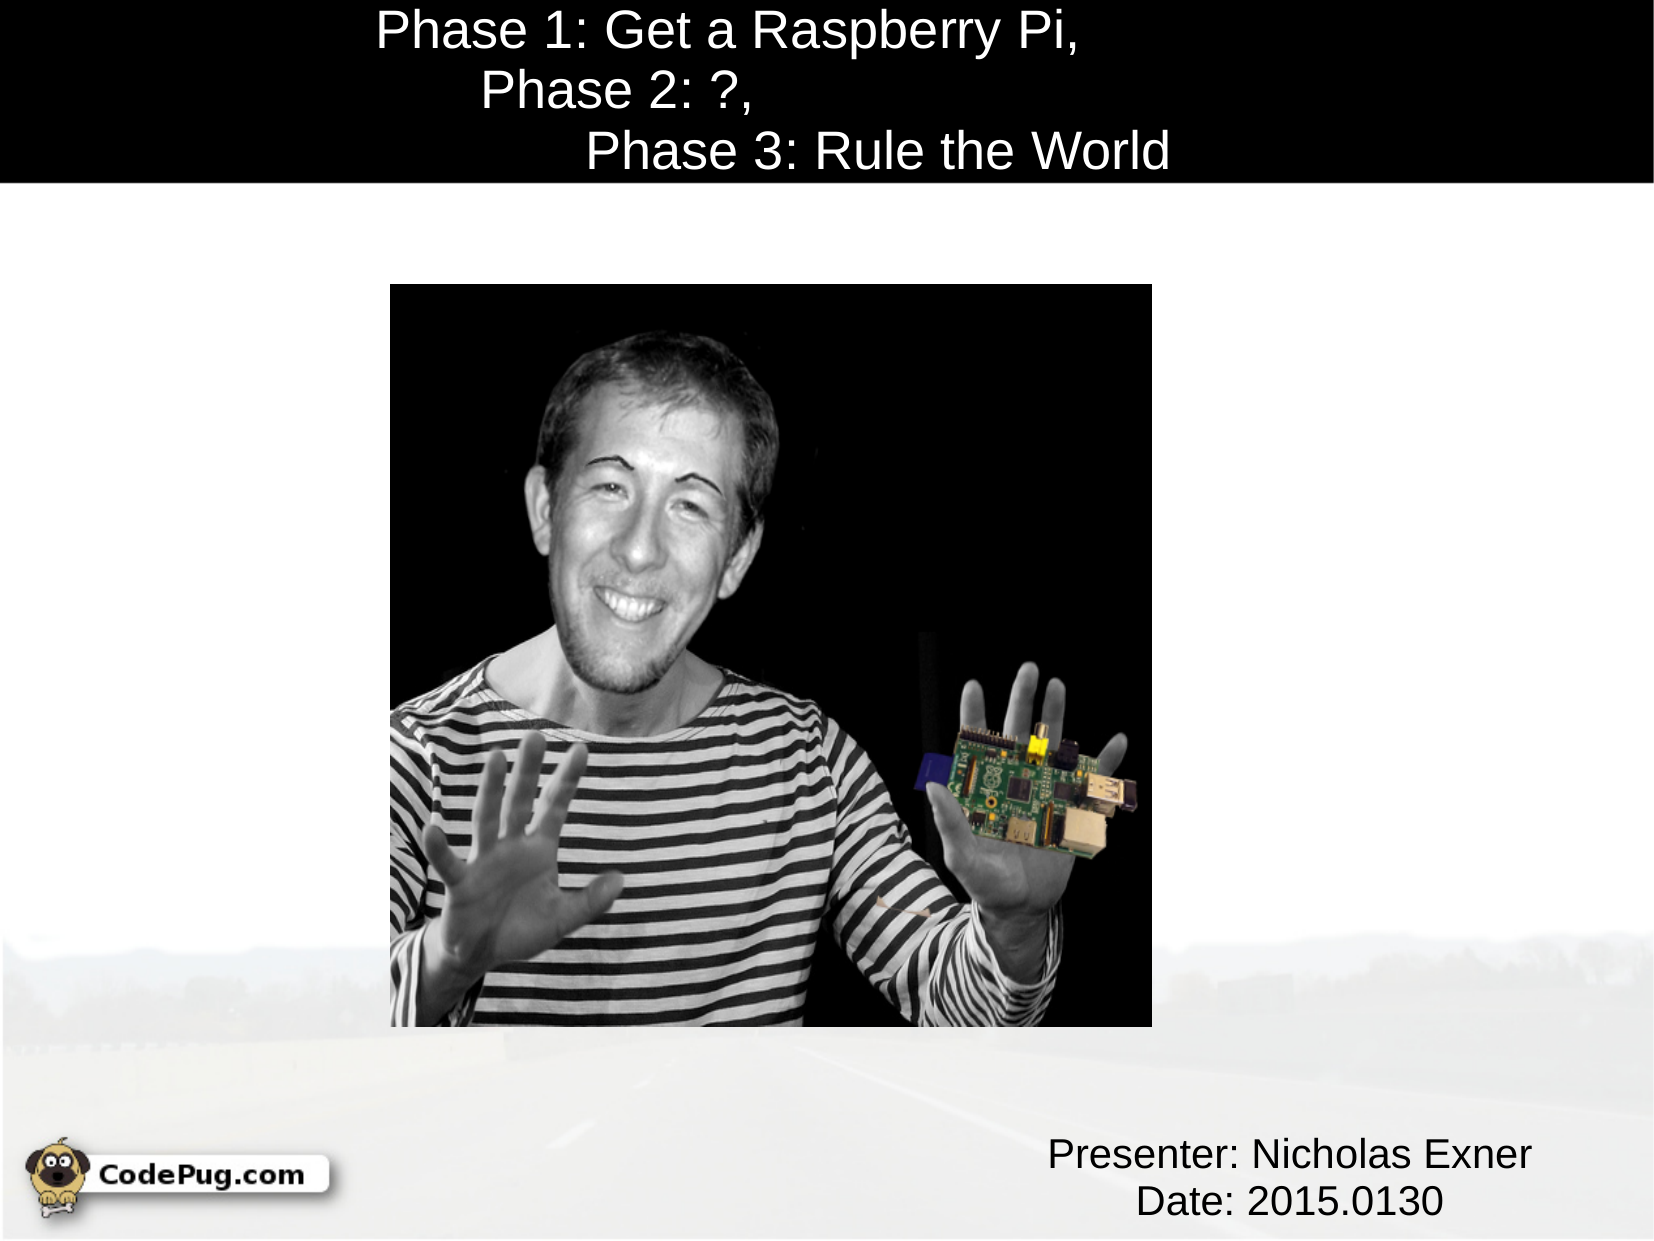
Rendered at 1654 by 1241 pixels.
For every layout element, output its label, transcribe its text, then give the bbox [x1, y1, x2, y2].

title Phase 1: Get a Raspberry Pi, Phase 2: ?, Phase 3: Rule the World [375, 0, 1571, 181]
picture [0, 0, 1654, 1241]
subtitle Presenter: Nicholas Exner Date: 2015.0130 [1005, 1125, 1576, 1231]
